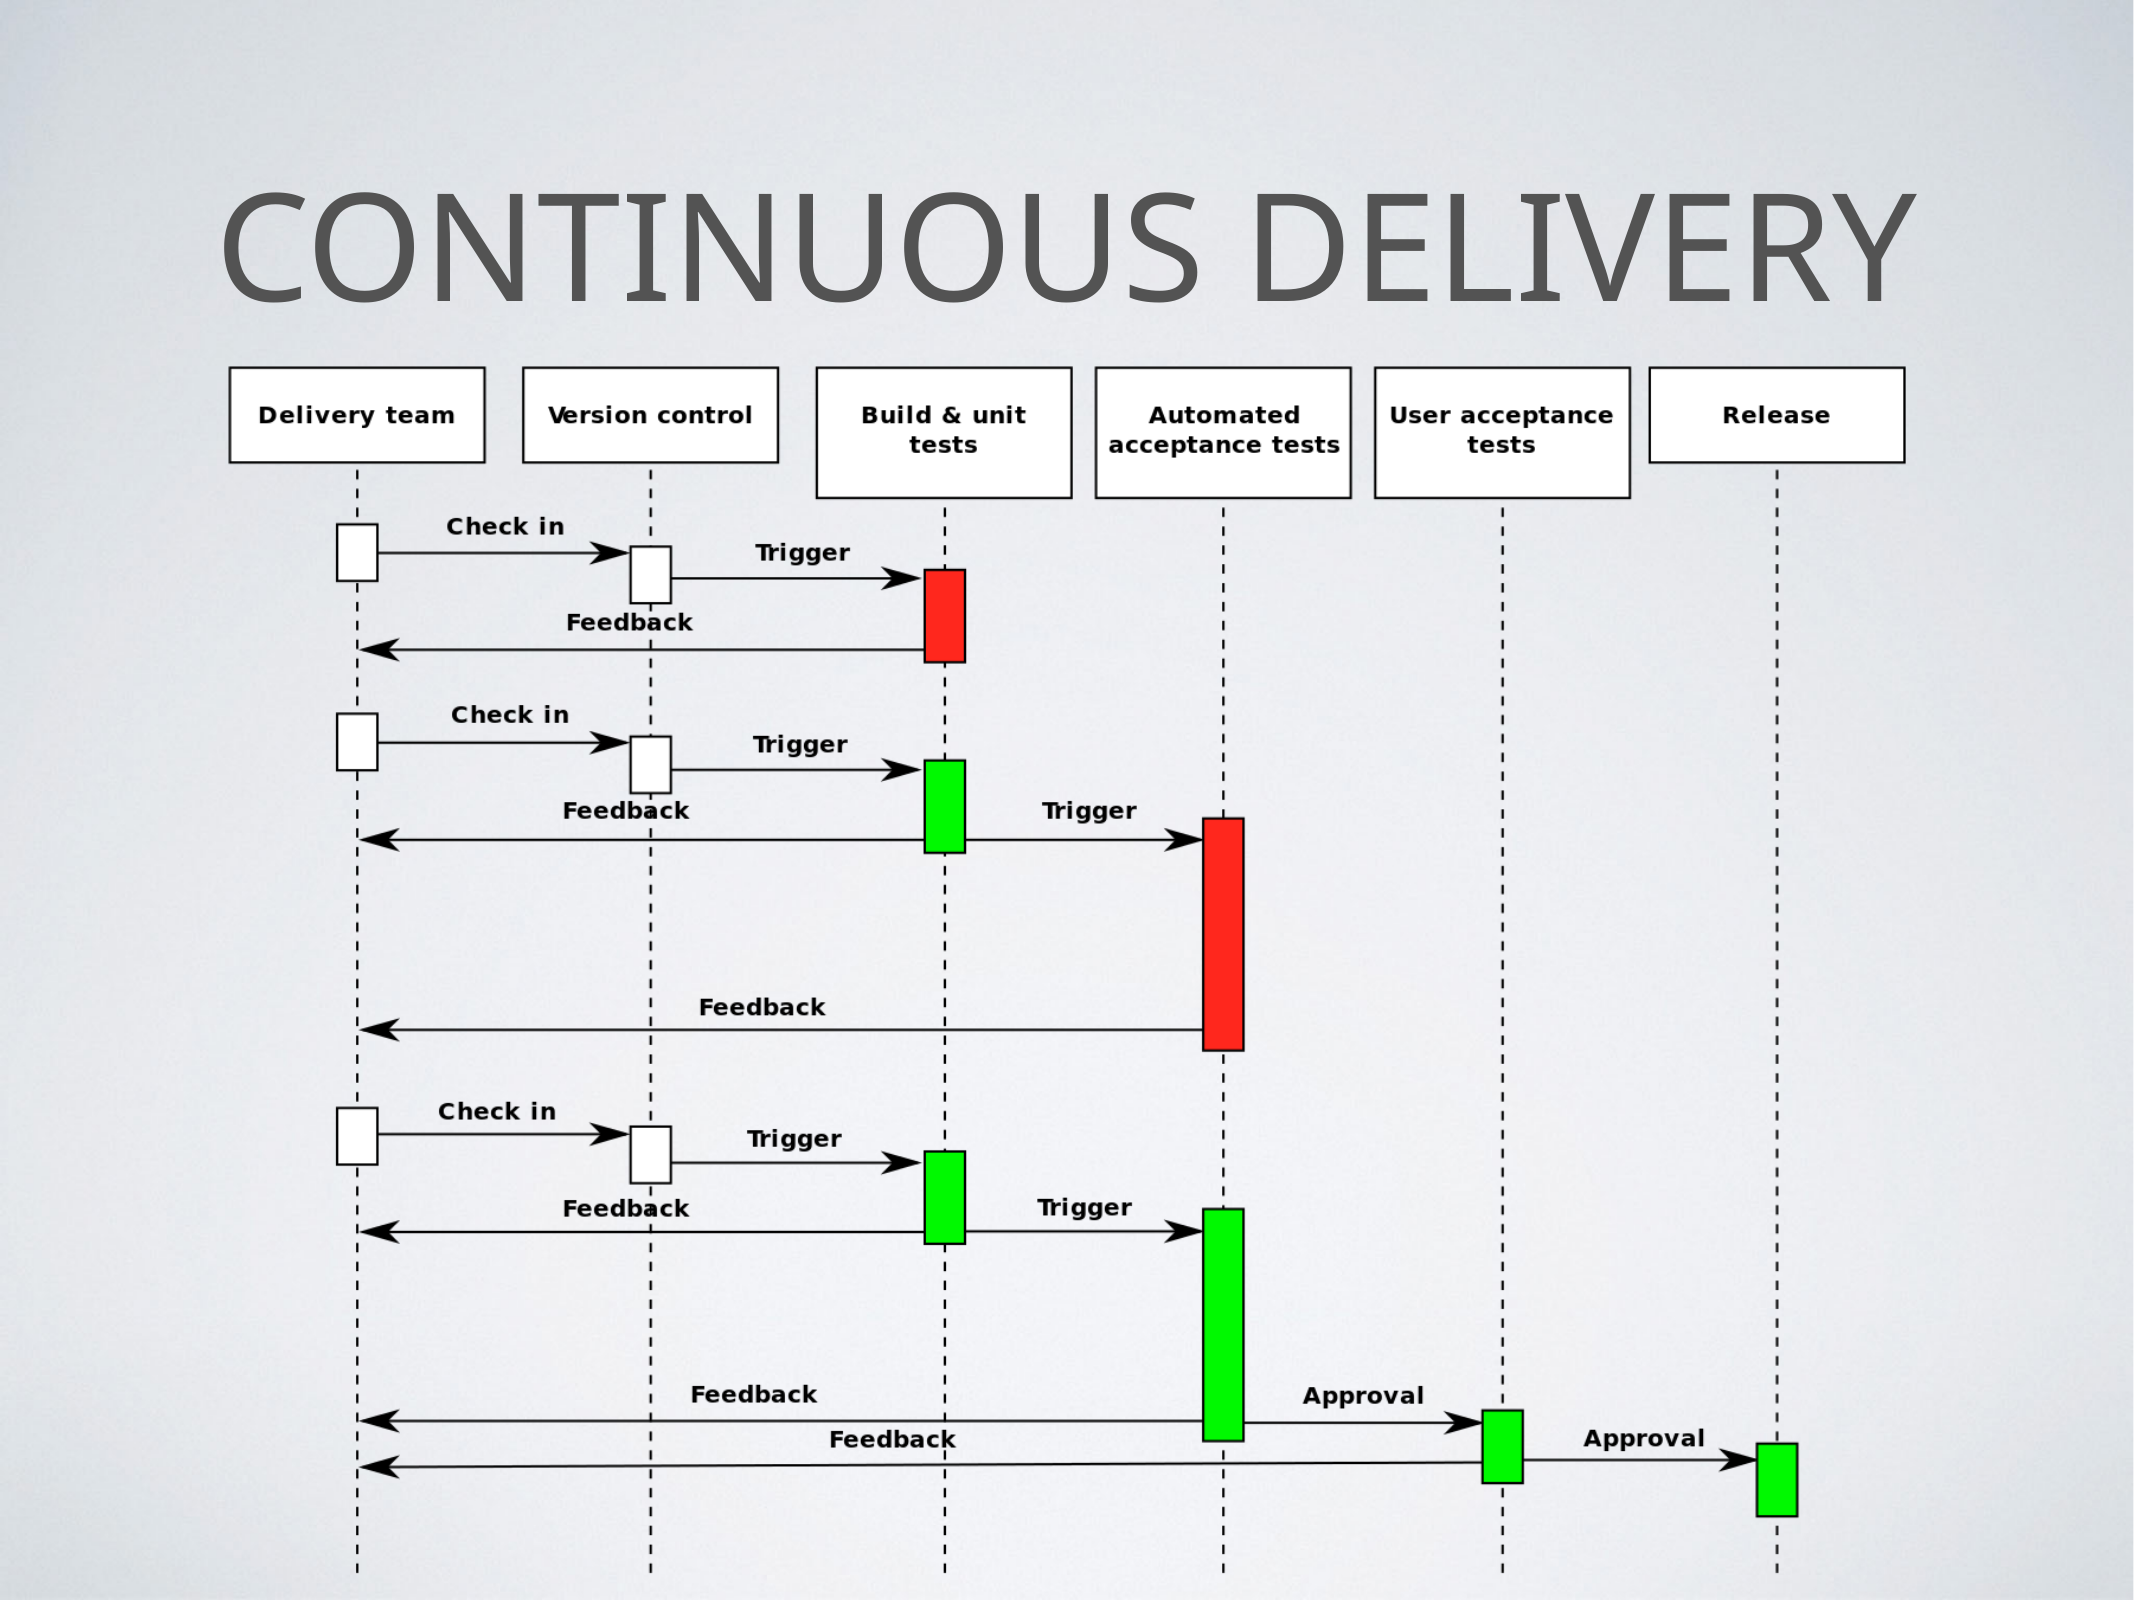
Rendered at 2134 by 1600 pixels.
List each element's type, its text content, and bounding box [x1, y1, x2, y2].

picture [0, 0, 2134, 1600]
title Continuous delivery [58, 41, 2075, 442]
